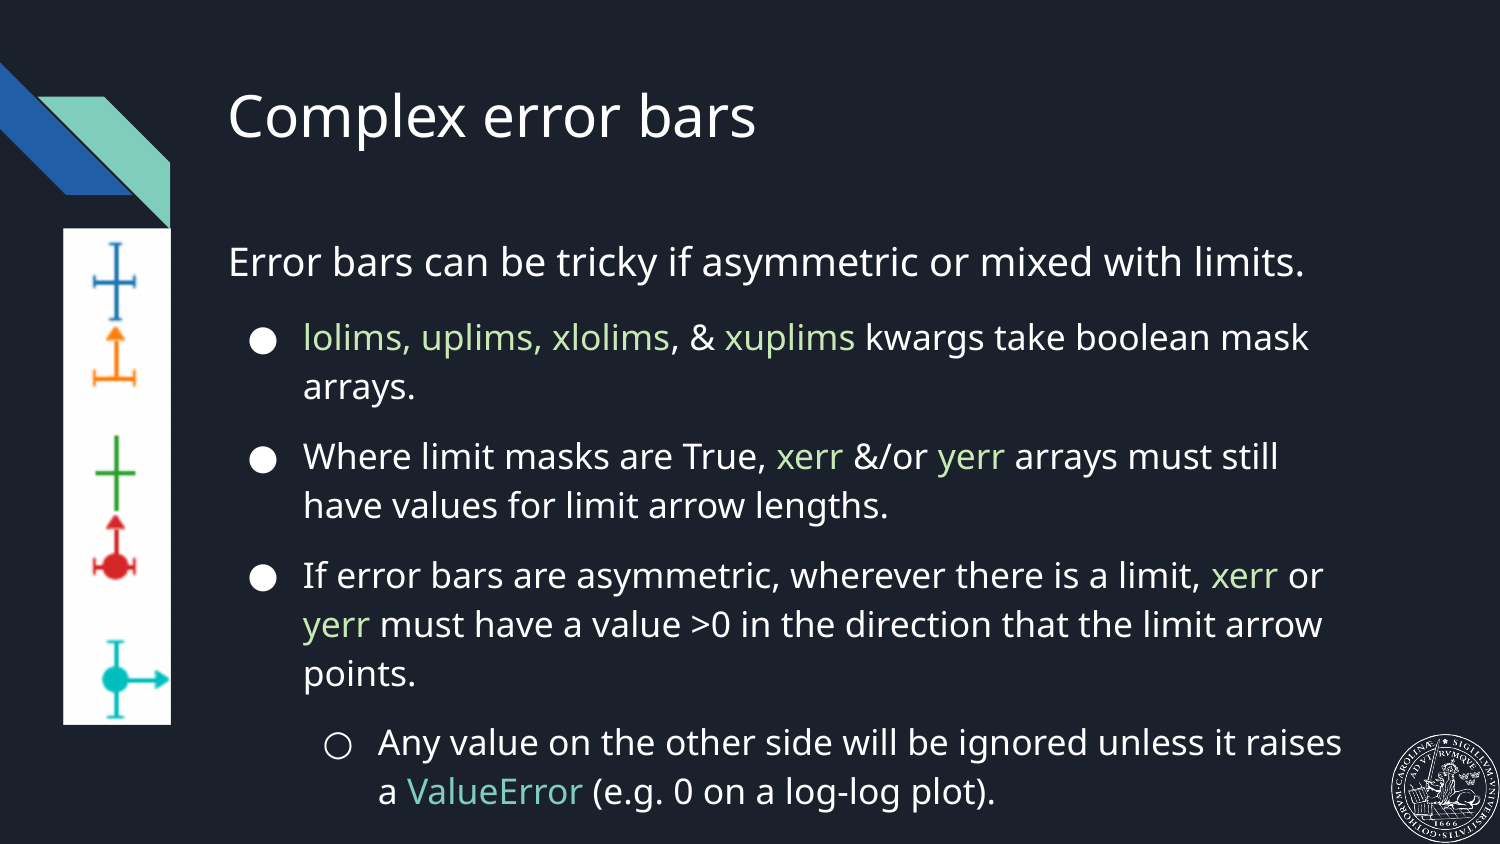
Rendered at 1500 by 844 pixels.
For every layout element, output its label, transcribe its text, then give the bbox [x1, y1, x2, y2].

list Error bars can be tricky if asymmetric or mixed with limits. lolims, uplims, xlolims, & xuplims kwargs take boolean mask arrays. Where limit masks are True, xerr &/or yerr arrays must still have values for limit arrow lengths. If error bars are asymmetric, wherever there is a limit, xerr or yerr must have a value >0 in the direction that the limit arrow points. Any value on the other side will be ignored unless it raises a ValueError (e.g. 0 on a log-log plot). [212, 214, 1368, 751]
title Complex error bars [212, 64, 1368, 214]
picture [1382, 724, 1500, 844]
picture [63, 229, 171, 725]
